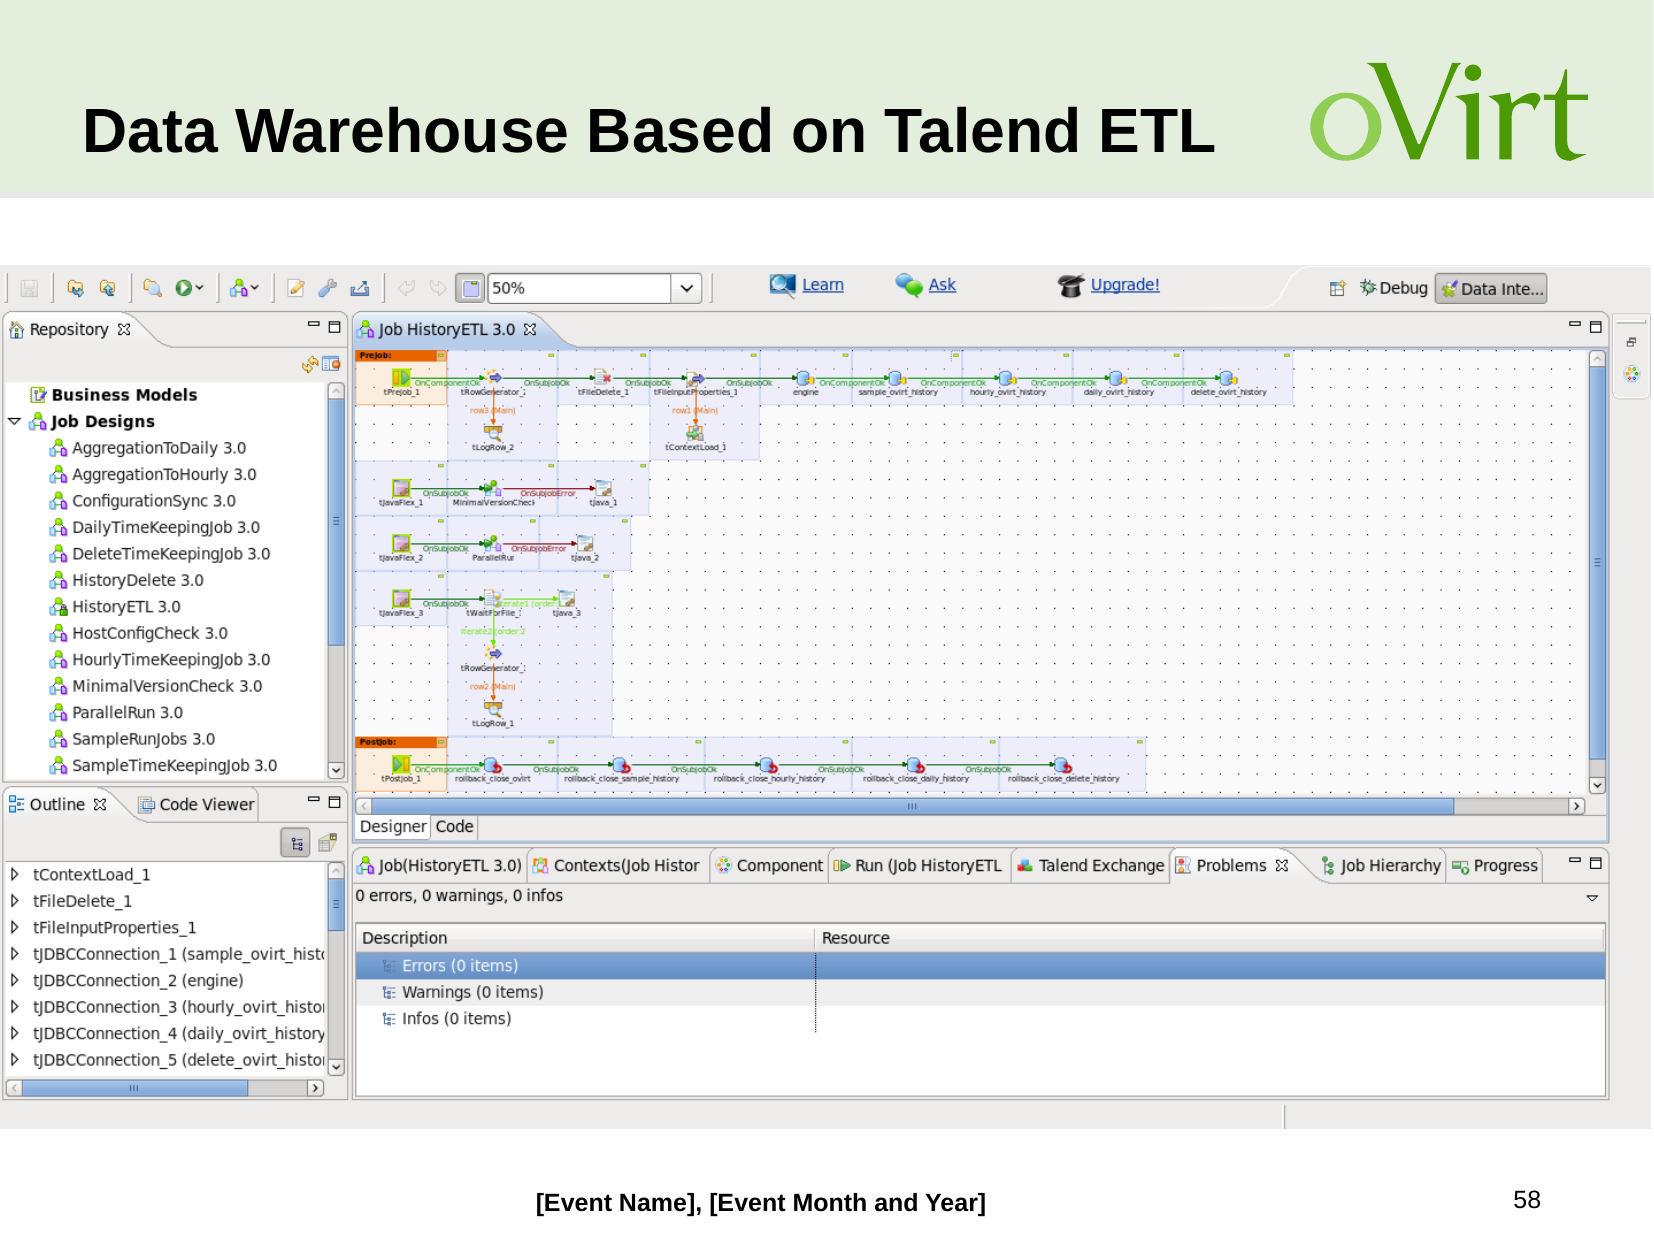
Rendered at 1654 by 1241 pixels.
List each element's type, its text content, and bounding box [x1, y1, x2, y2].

title Data Warehouse Based on Talend ETL [82, 37, 1303, 226]
picture [0, 265, 1651, 1129]
